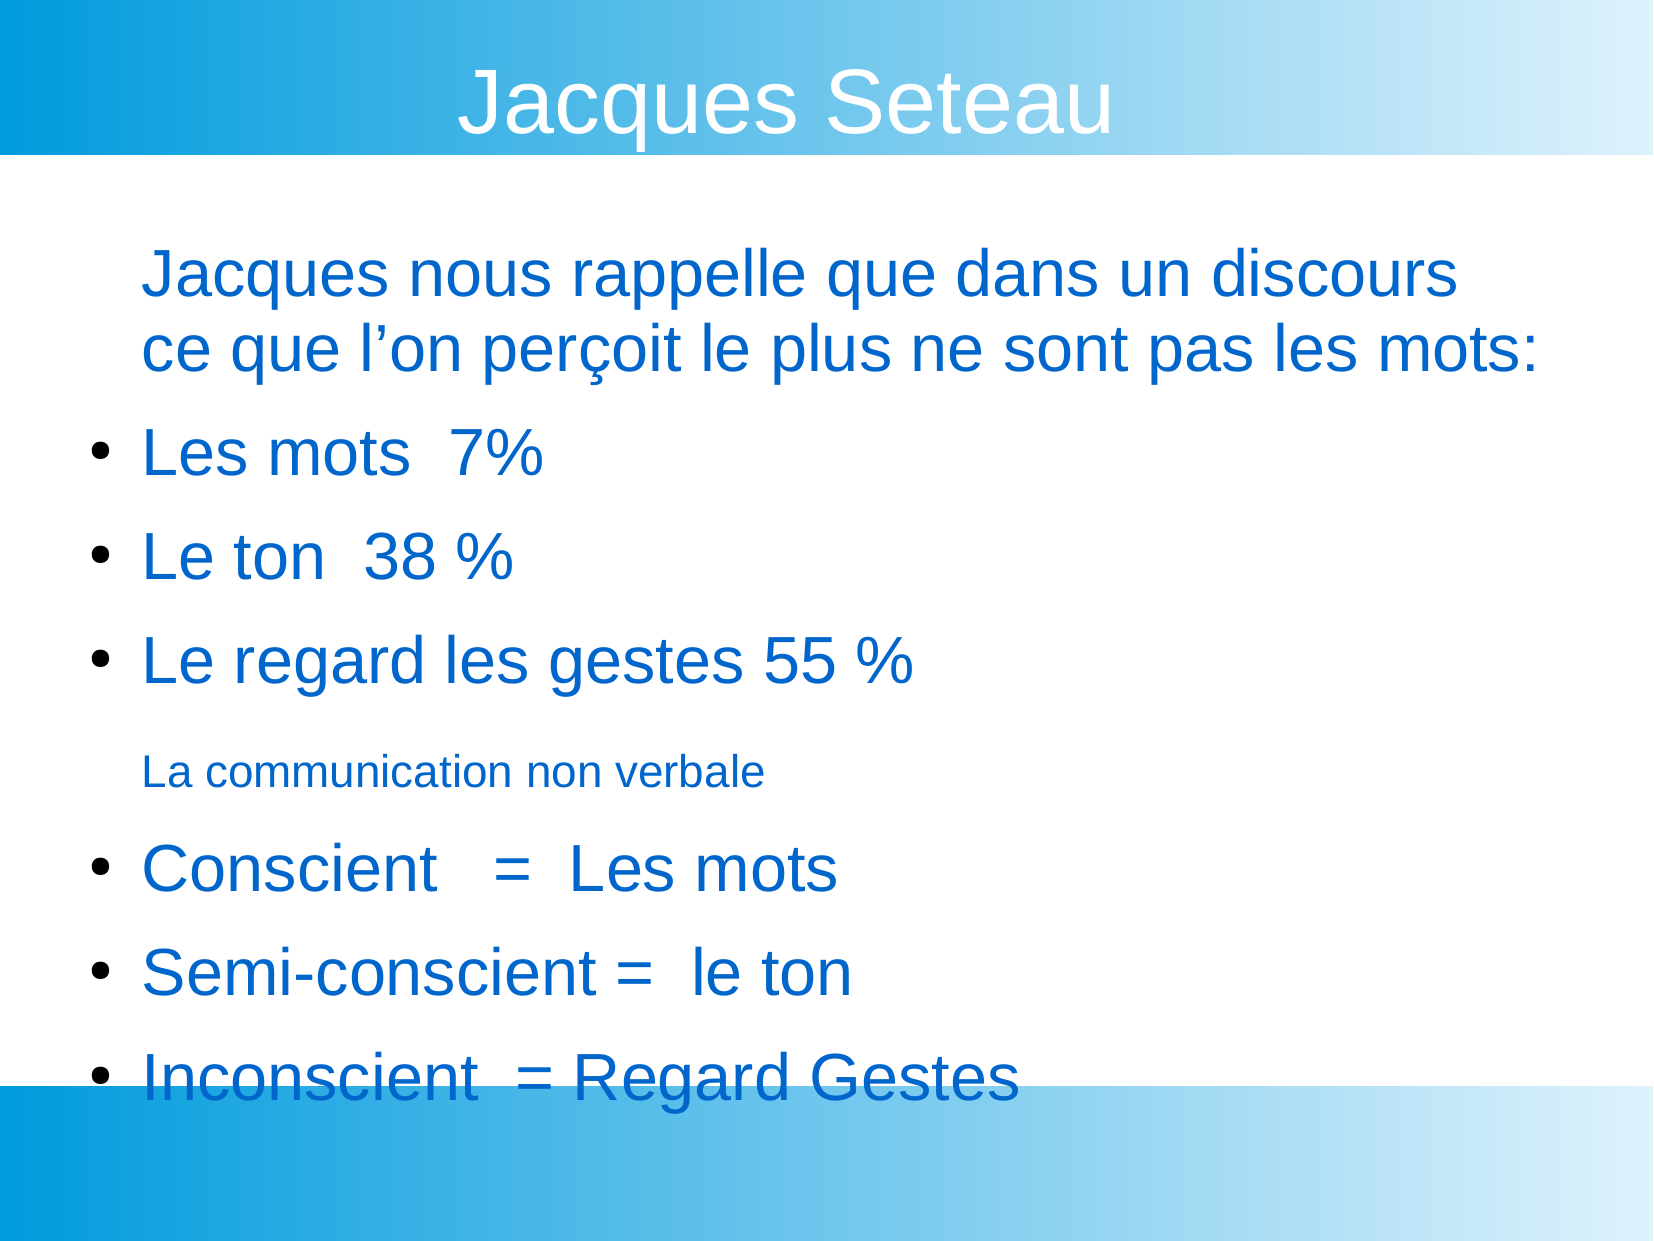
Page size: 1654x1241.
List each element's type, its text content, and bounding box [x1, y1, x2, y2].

title Jacques Seteau [82, 49, 1571, 155]
list Jacques nous rappelle que dans un discours ce que l’on perçoit le plus ne sont pas les mots: Les mots 7% Le ton 38 % Le regard les gestes 55 % La communication non verbale Conscient = Les mots Semi-conscient = le ton Inconscient = Regard Gestes [70, 236, 1559, 956]
